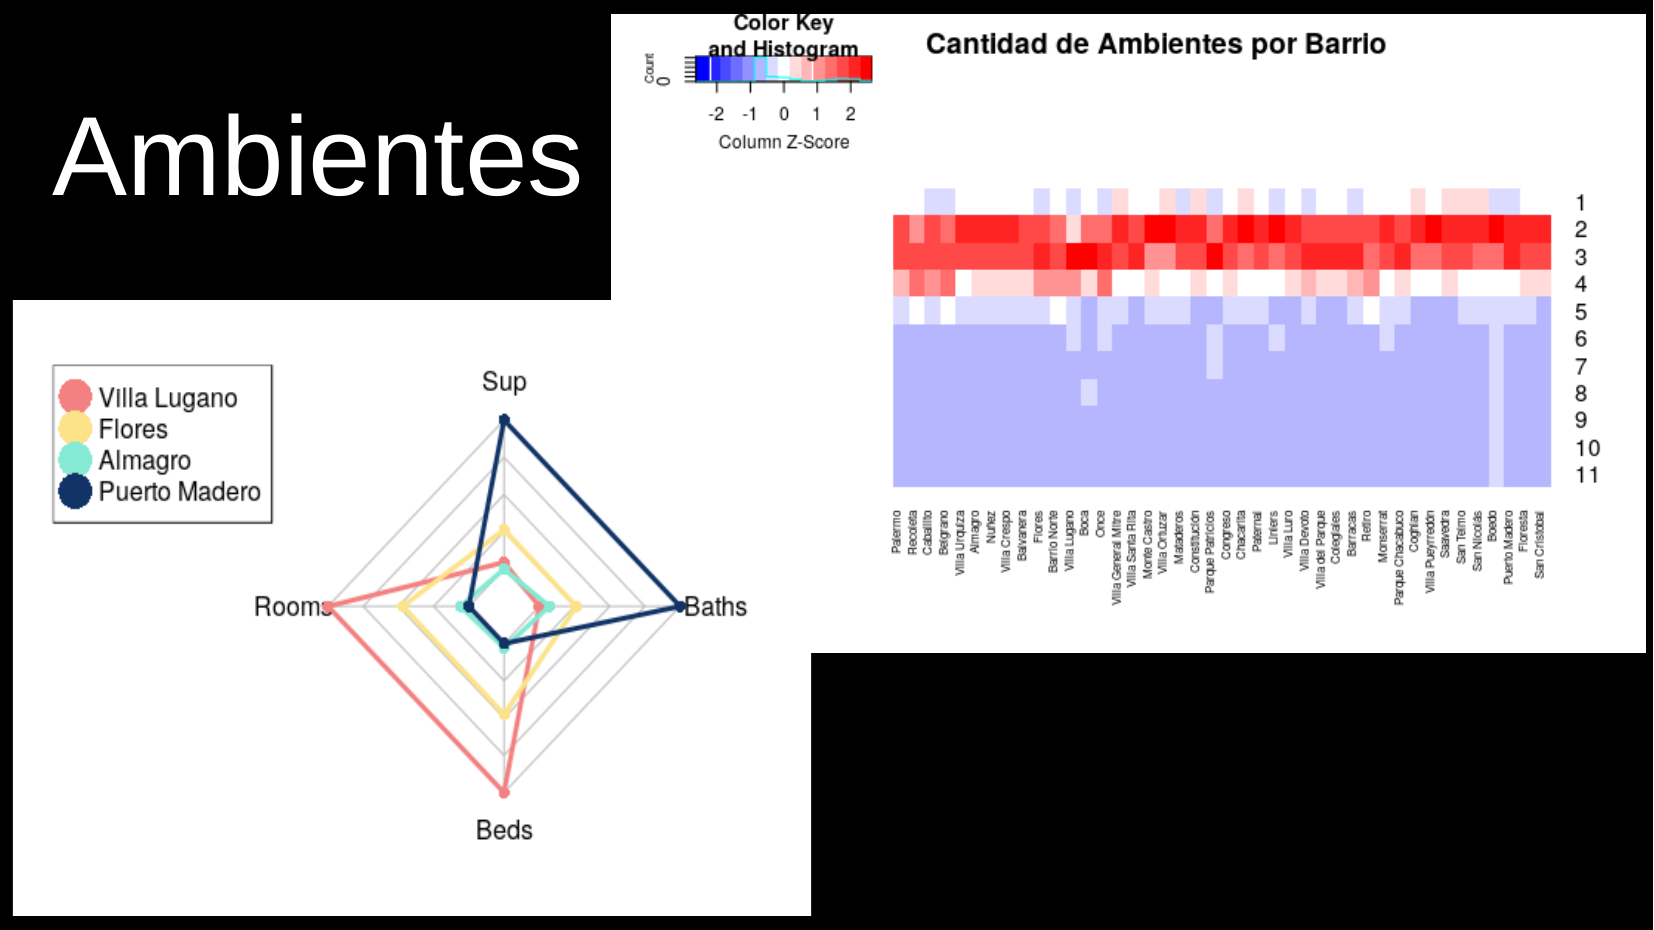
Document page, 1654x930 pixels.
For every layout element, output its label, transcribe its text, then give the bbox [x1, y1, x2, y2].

text_box Ambientes [0, 72, 611, 228]
picture [12, 14, 1646, 916]
